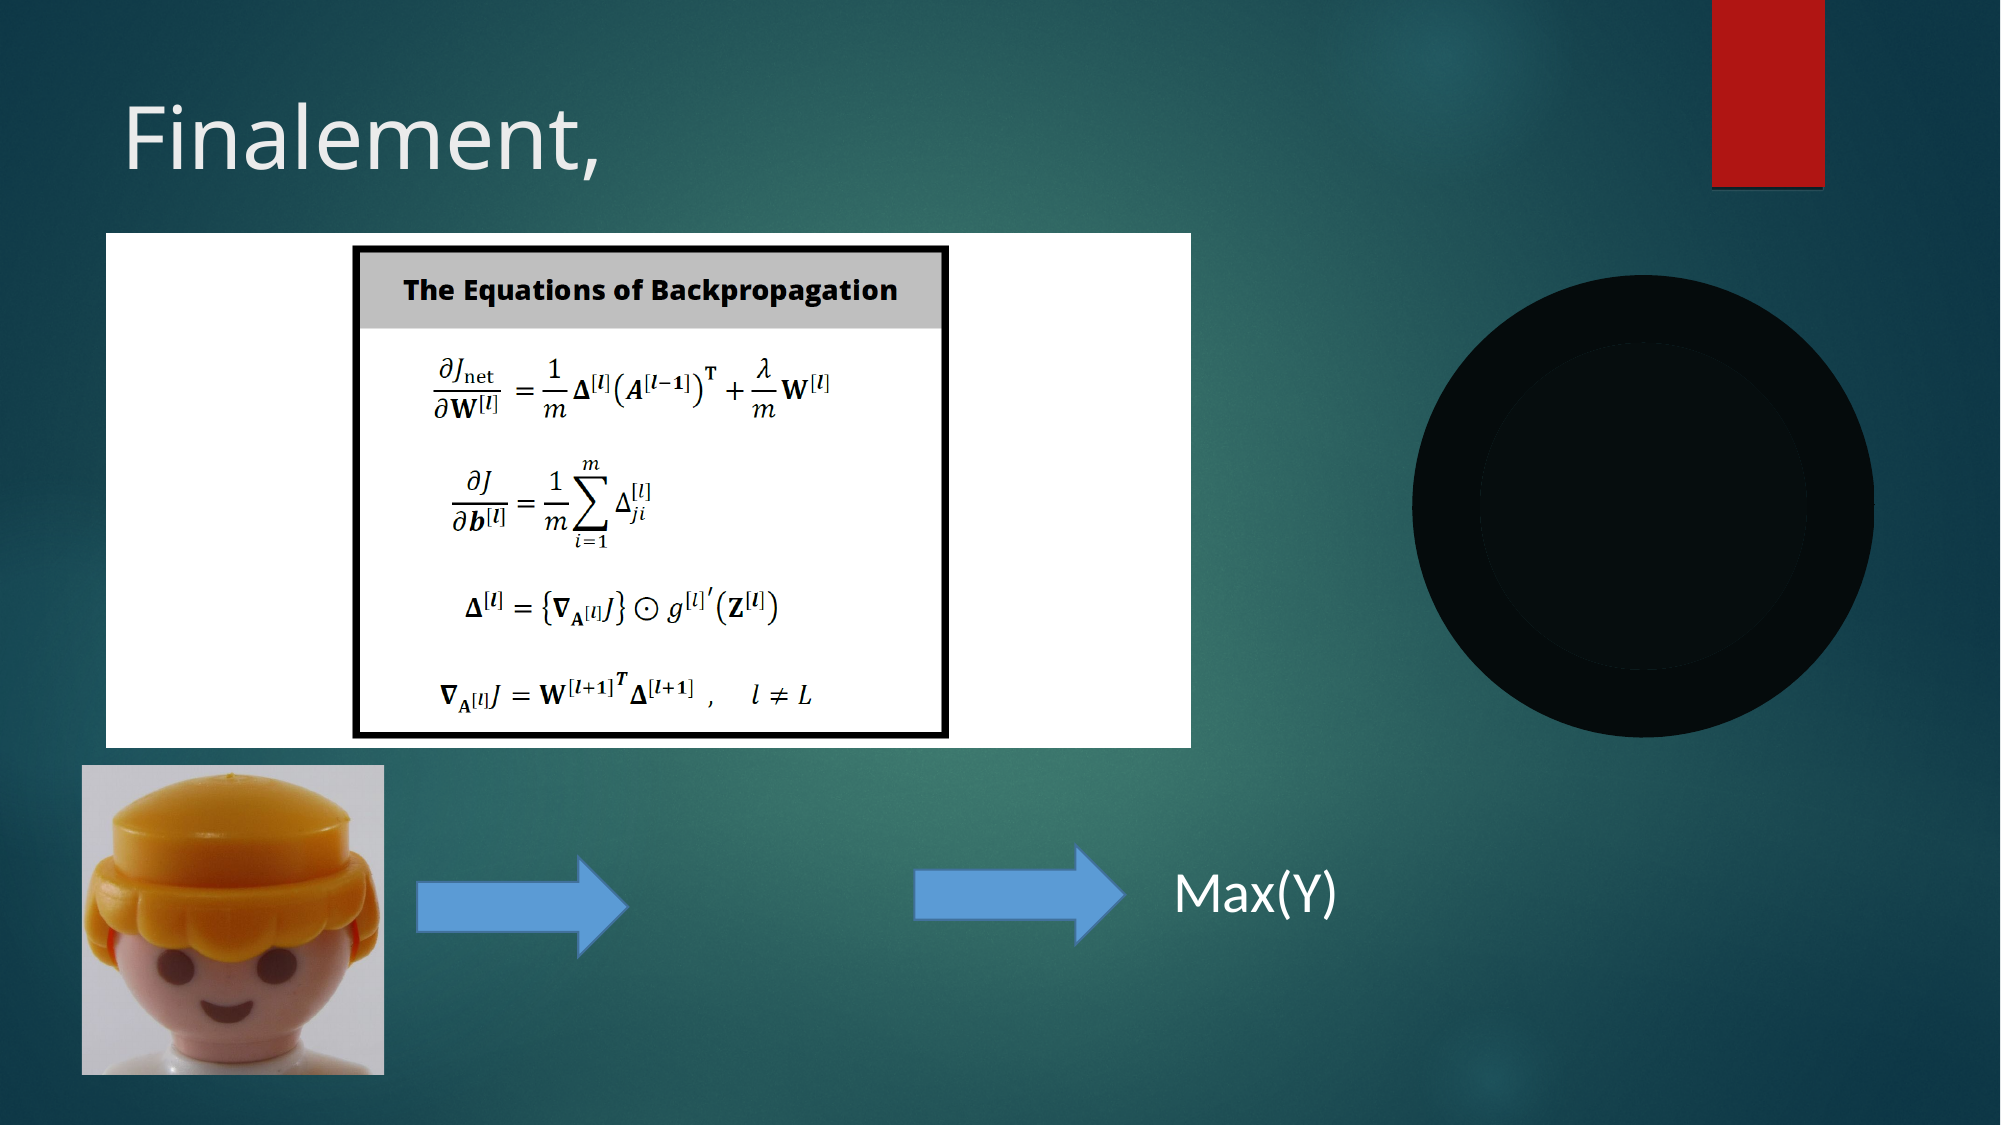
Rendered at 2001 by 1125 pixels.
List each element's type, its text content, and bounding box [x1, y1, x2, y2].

picture [81, 765, 385, 1075]
text_box Max(Y) [1158, 846, 1379, 933]
text_box [914, 844, 1126, 945]
picture [106, 234, 1191, 748]
title Finalement, [106, 74, 1649, 305]
text_box [417, 856, 629, 957]
